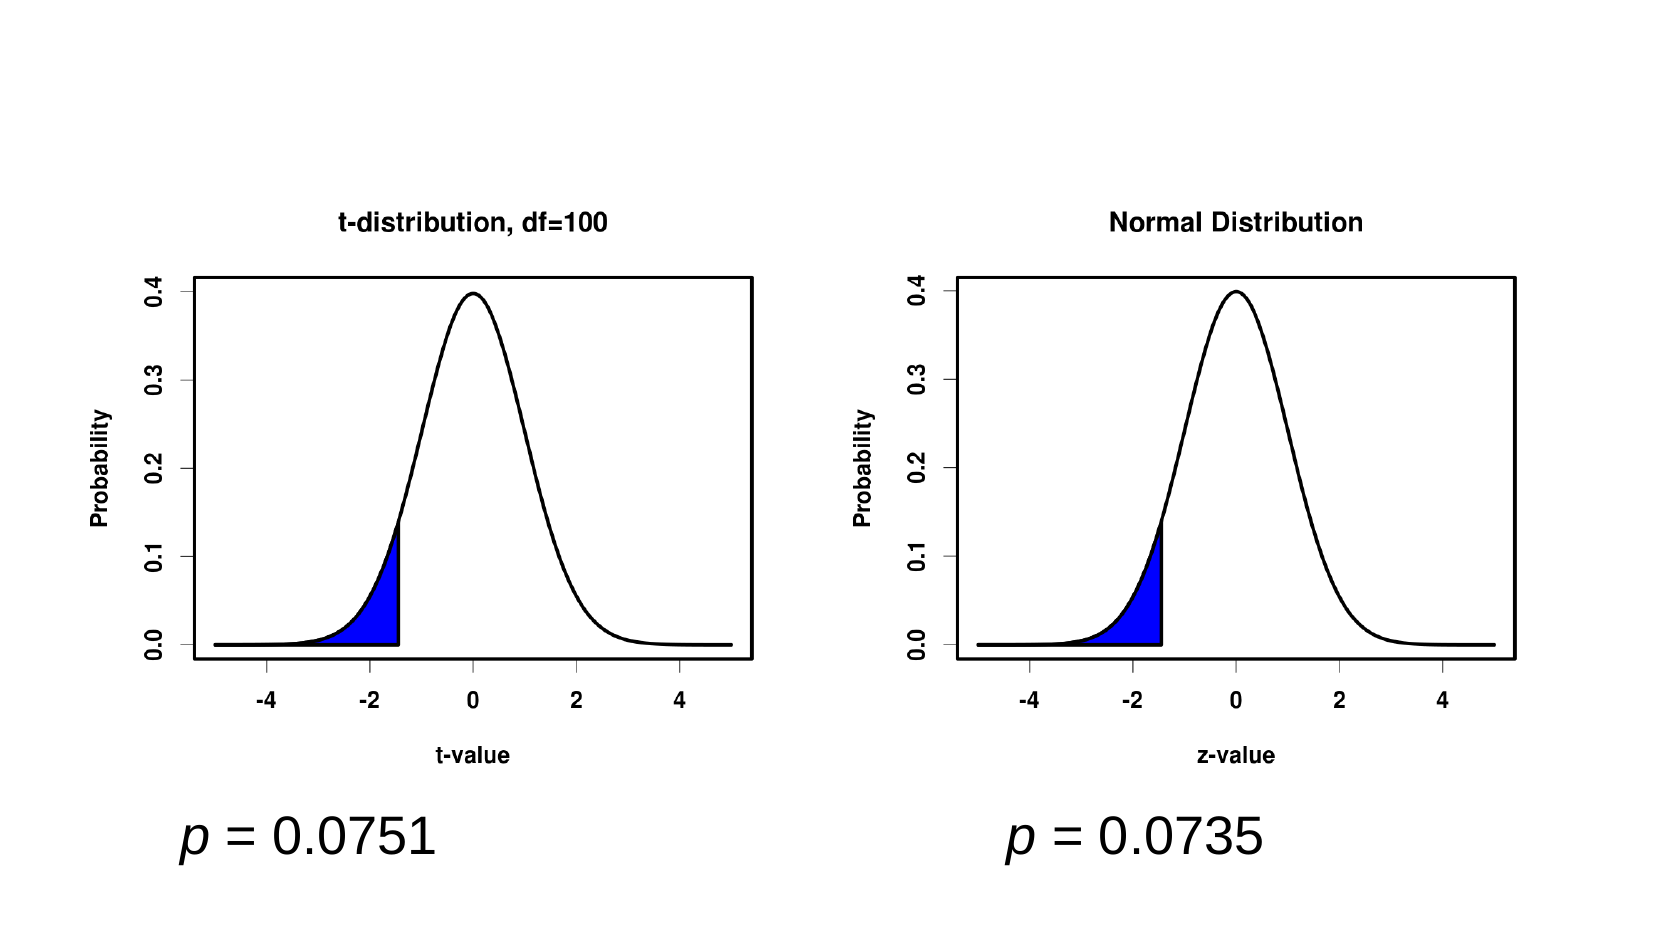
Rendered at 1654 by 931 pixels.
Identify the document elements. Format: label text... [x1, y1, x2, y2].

text_box p = 0.0735 [992, 797, 1335, 931]
picture [82, 165, 809, 798]
picture [845, 165, 1572, 798]
text_box p = 0.0751 [165, 797, 497, 931]
